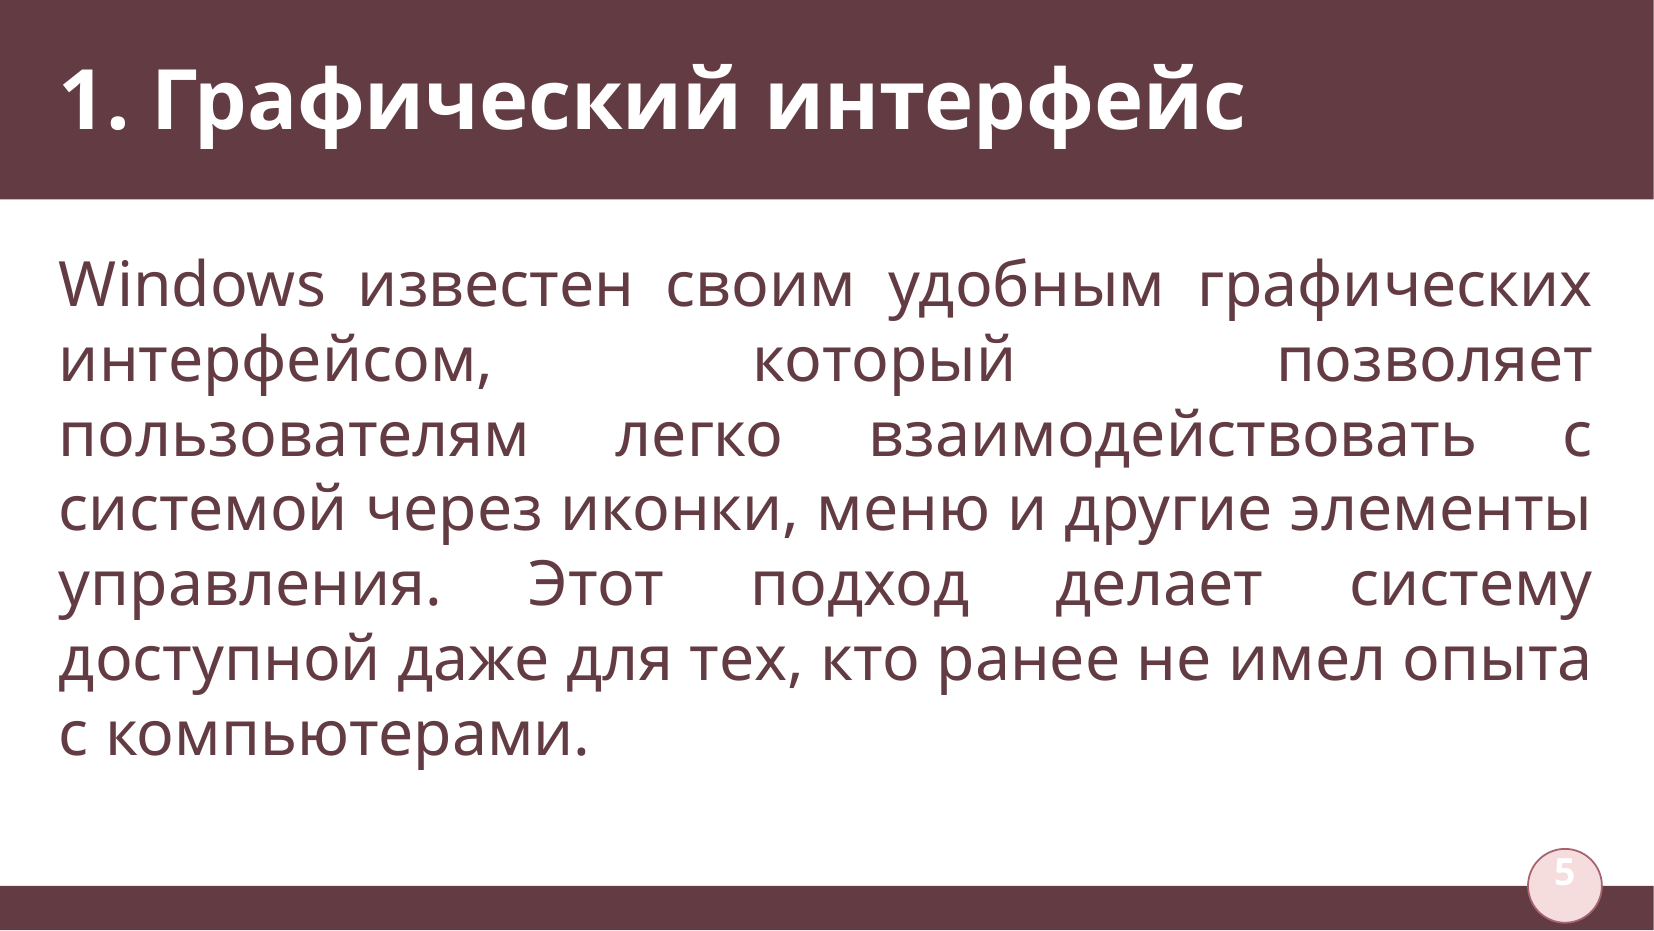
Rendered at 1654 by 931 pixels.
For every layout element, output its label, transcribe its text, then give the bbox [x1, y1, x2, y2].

list Windows известен своим удобным графических интерфейсом, который позволяет пользователям легко взаимодействовать с системой через иконки, меню и другие элементы управления. Этот подход делает систему доступной даже для тех, кто ранее не имел опыта с компьютерами. [59, 243, 1595, 864]
title 1. Графический интерфейс [59, 37, 1595, 155]
